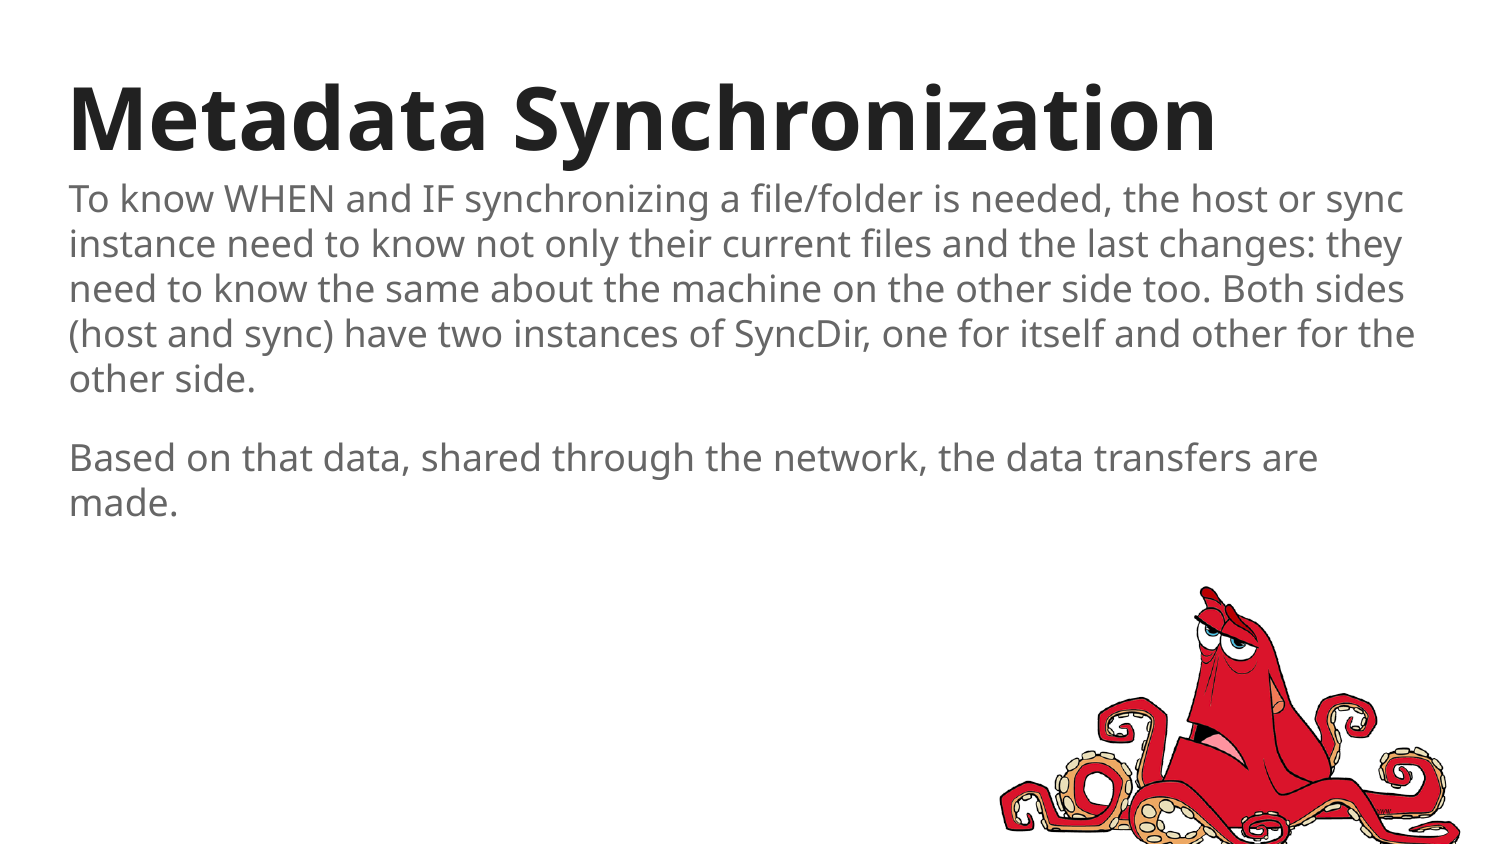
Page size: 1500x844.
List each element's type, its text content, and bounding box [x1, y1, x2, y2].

picture [993, 582, 1464, 844]
title Metadata Synchronization [51, 48, 1449, 180]
list To know WHEN and IF synchronizing a file/folder is needed, the host or sync instance need to know not only their current files and the last changes: they need to know the same about the machine on the other side too. Both sides (host and sync) have two instances of SyncDir, one for itself and other for the other side. Based on that data, shared through the network, the data transfers are made. [53, 160, 1452, 709]
